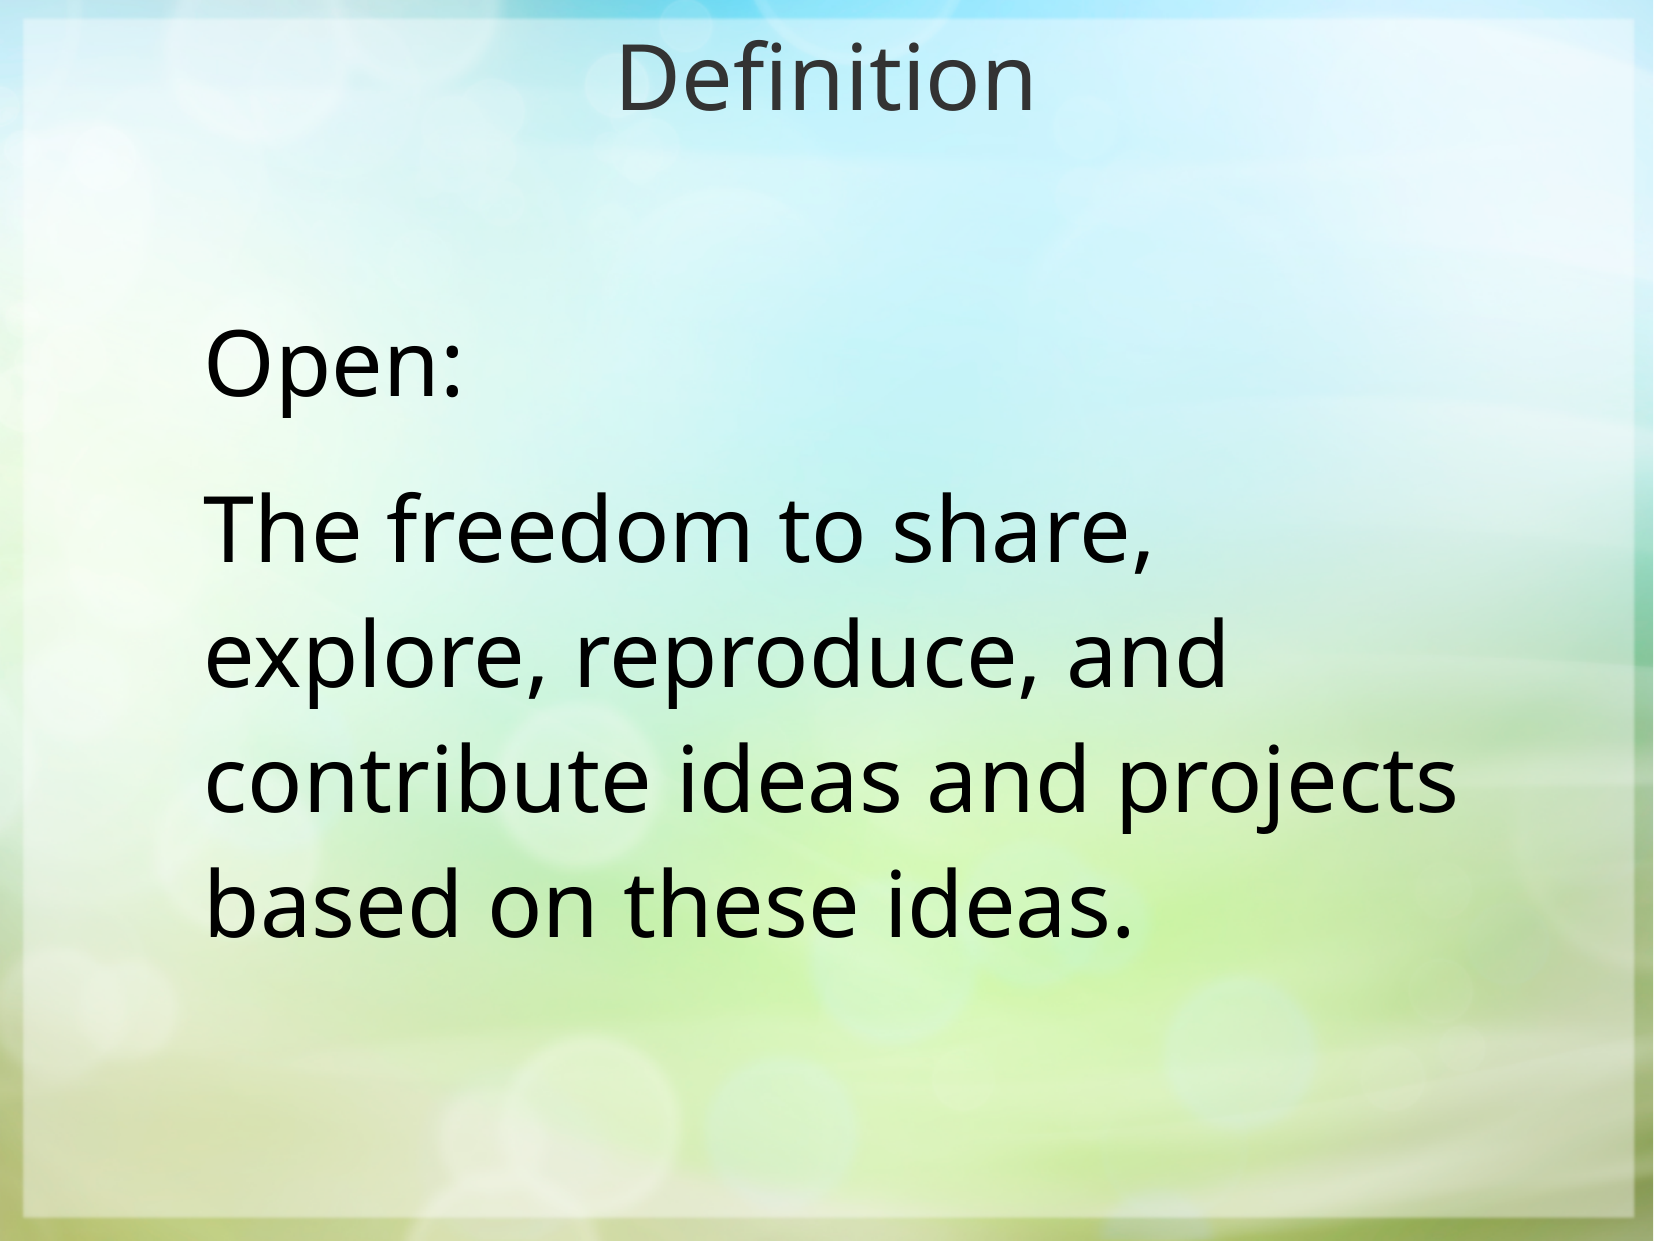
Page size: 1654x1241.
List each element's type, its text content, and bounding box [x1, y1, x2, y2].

text_box Open: [189, 291, 1508, 731]
picture [0, 0, 1654, 1241]
title Definition [82, 0, 1571, 151]
text_box The freedom to share, explore, reproduce, and contribute ideas and projects based on these ideas. [189, 731, 1508, 919]
